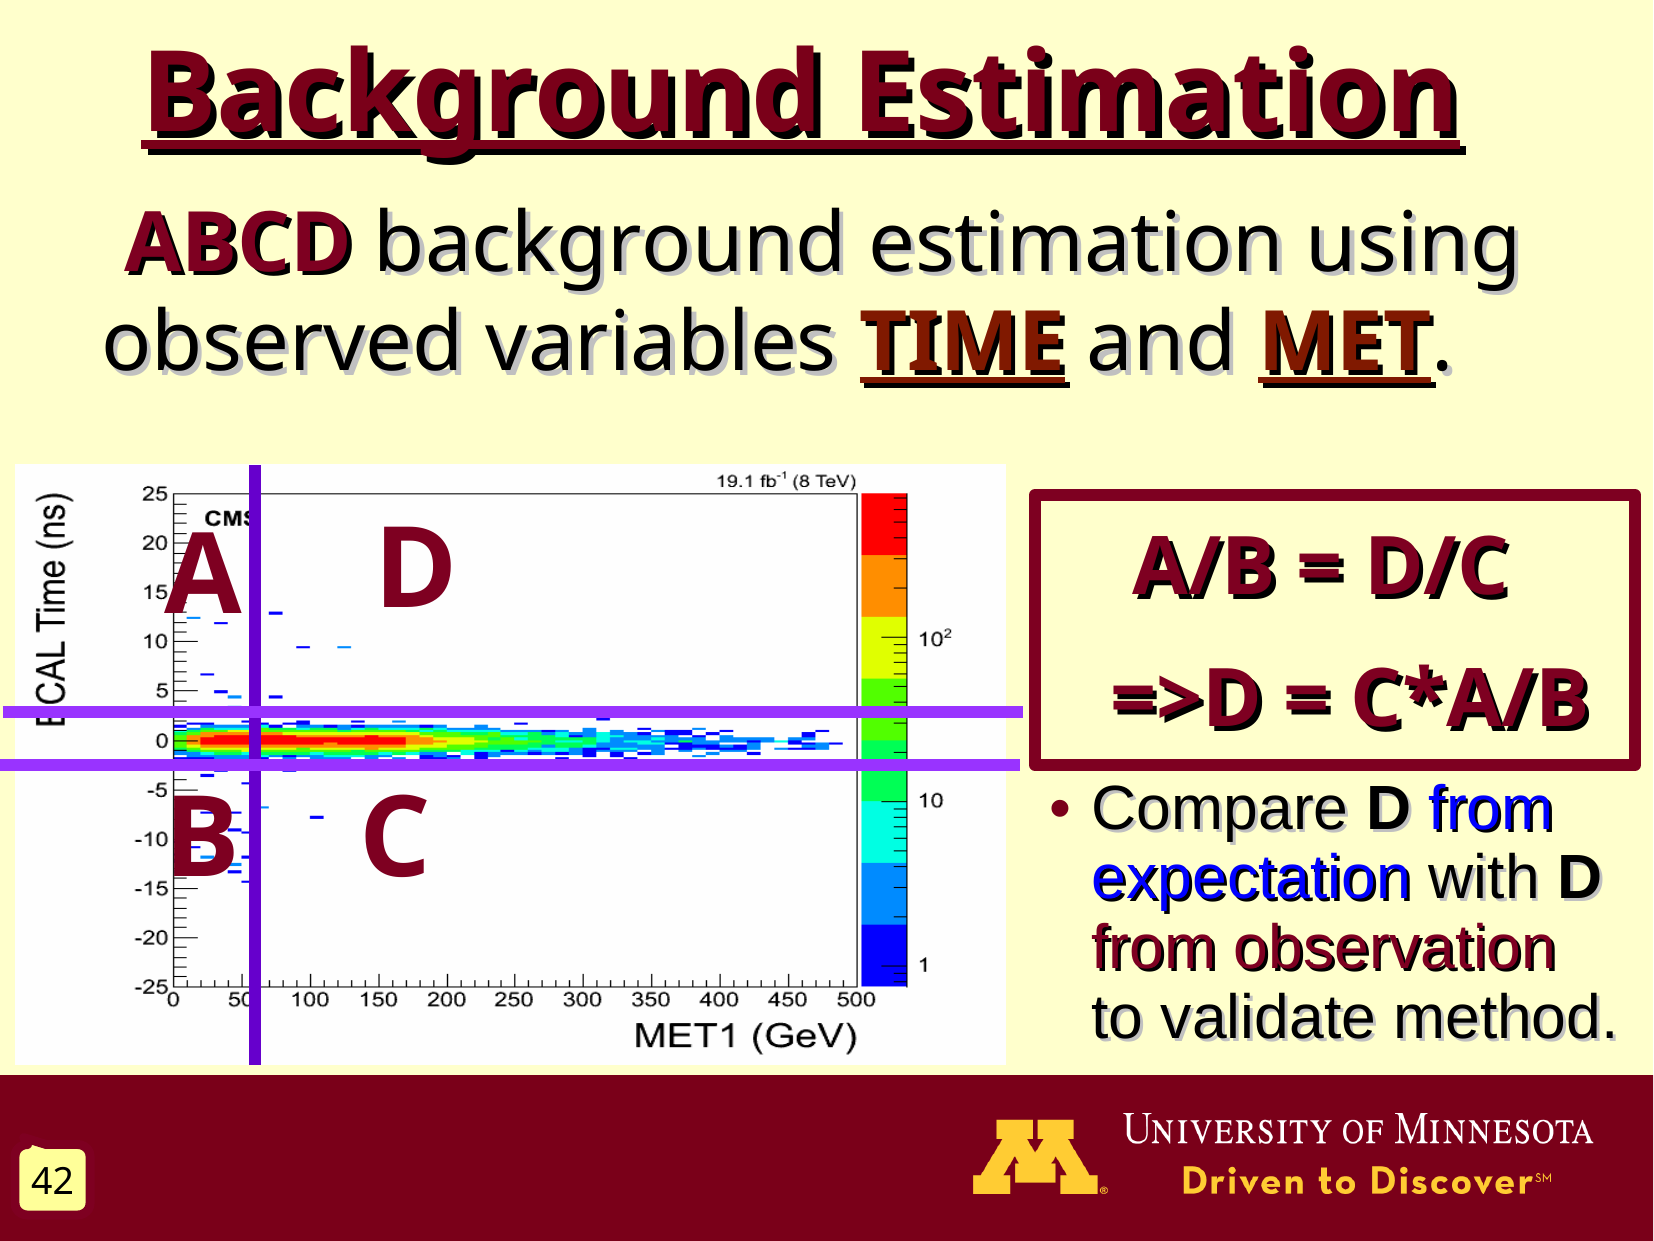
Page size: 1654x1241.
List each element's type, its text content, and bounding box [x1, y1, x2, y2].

picture [261, 718, 1006, 759]
picture [15, 771, 249, 1066]
text_box A [150, 486, 271, 713]
picture [0, 1075, 1654, 1241]
text_box B [150, 749, 271, 976]
picture [15, 718, 249, 759]
list ABCD background estimation using observed variables TIME and MET. [30, 180, 1636, 1006]
text_box C [345, 749, 466, 976]
text_box 42 [15, 1137, 91, 1216]
text_box D [360, 480, 481, 706]
list A/B = D/C =>D = C*A/B [1035, 495, 1636, 765]
picture [250, 771, 1006, 1066]
picture [15, 464, 1006, 706]
list Compare D from expectation with D from observation to validate method. [1035, 765, 1636, 1081]
title Background Estimation [126, 11, 1532, 163]
